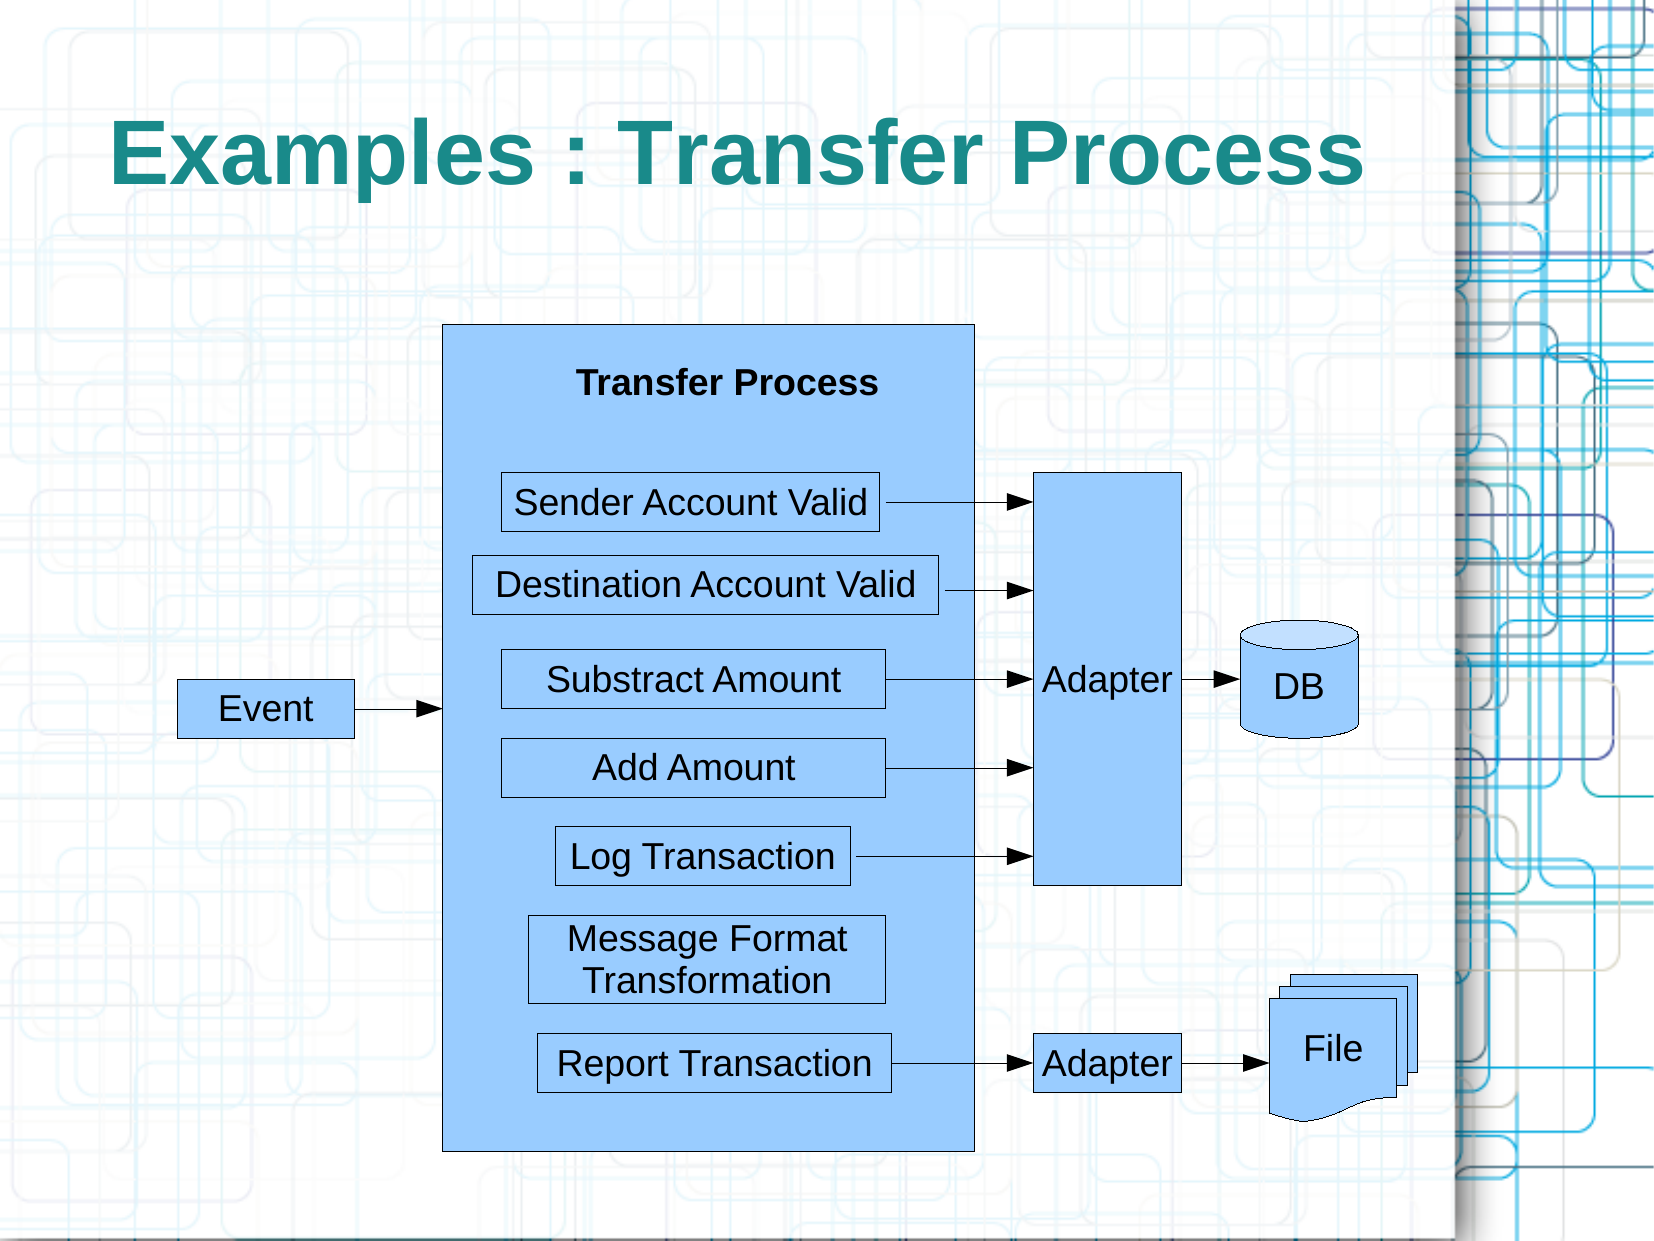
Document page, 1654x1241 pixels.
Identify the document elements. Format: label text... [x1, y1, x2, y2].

text_box Transfer Process [561, 354, 916, 413]
text_box Adapter [1033, 472, 1182, 886]
text_box Message Format Transformation [528, 915, 886, 1004]
text_box Adapter [1033, 1033, 1182, 1093]
text_box [442, 324, 975, 1152]
text_box Report Transaction [537, 1033, 892, 1093]
picture [0, 0, 1654, 1241]
text_box Sender Account Valid [501, 472, 880, 532]
text_box Add Amount [501, 738, 886, 798]
text_box Substract Amount [501, 649, 886, 709]
text_box File [1269, 974, 1418, 1122]
title Examples : Transfer Process [59, 49, 1418, 257]
text_box Destination Account Valid [472, 555, 939, 615]
text_box Event [177, 679, 355, 739]
text_box DB [1240, 636, 1359, 739]
text_box Log Transaction [555, 826, 851, 886]
